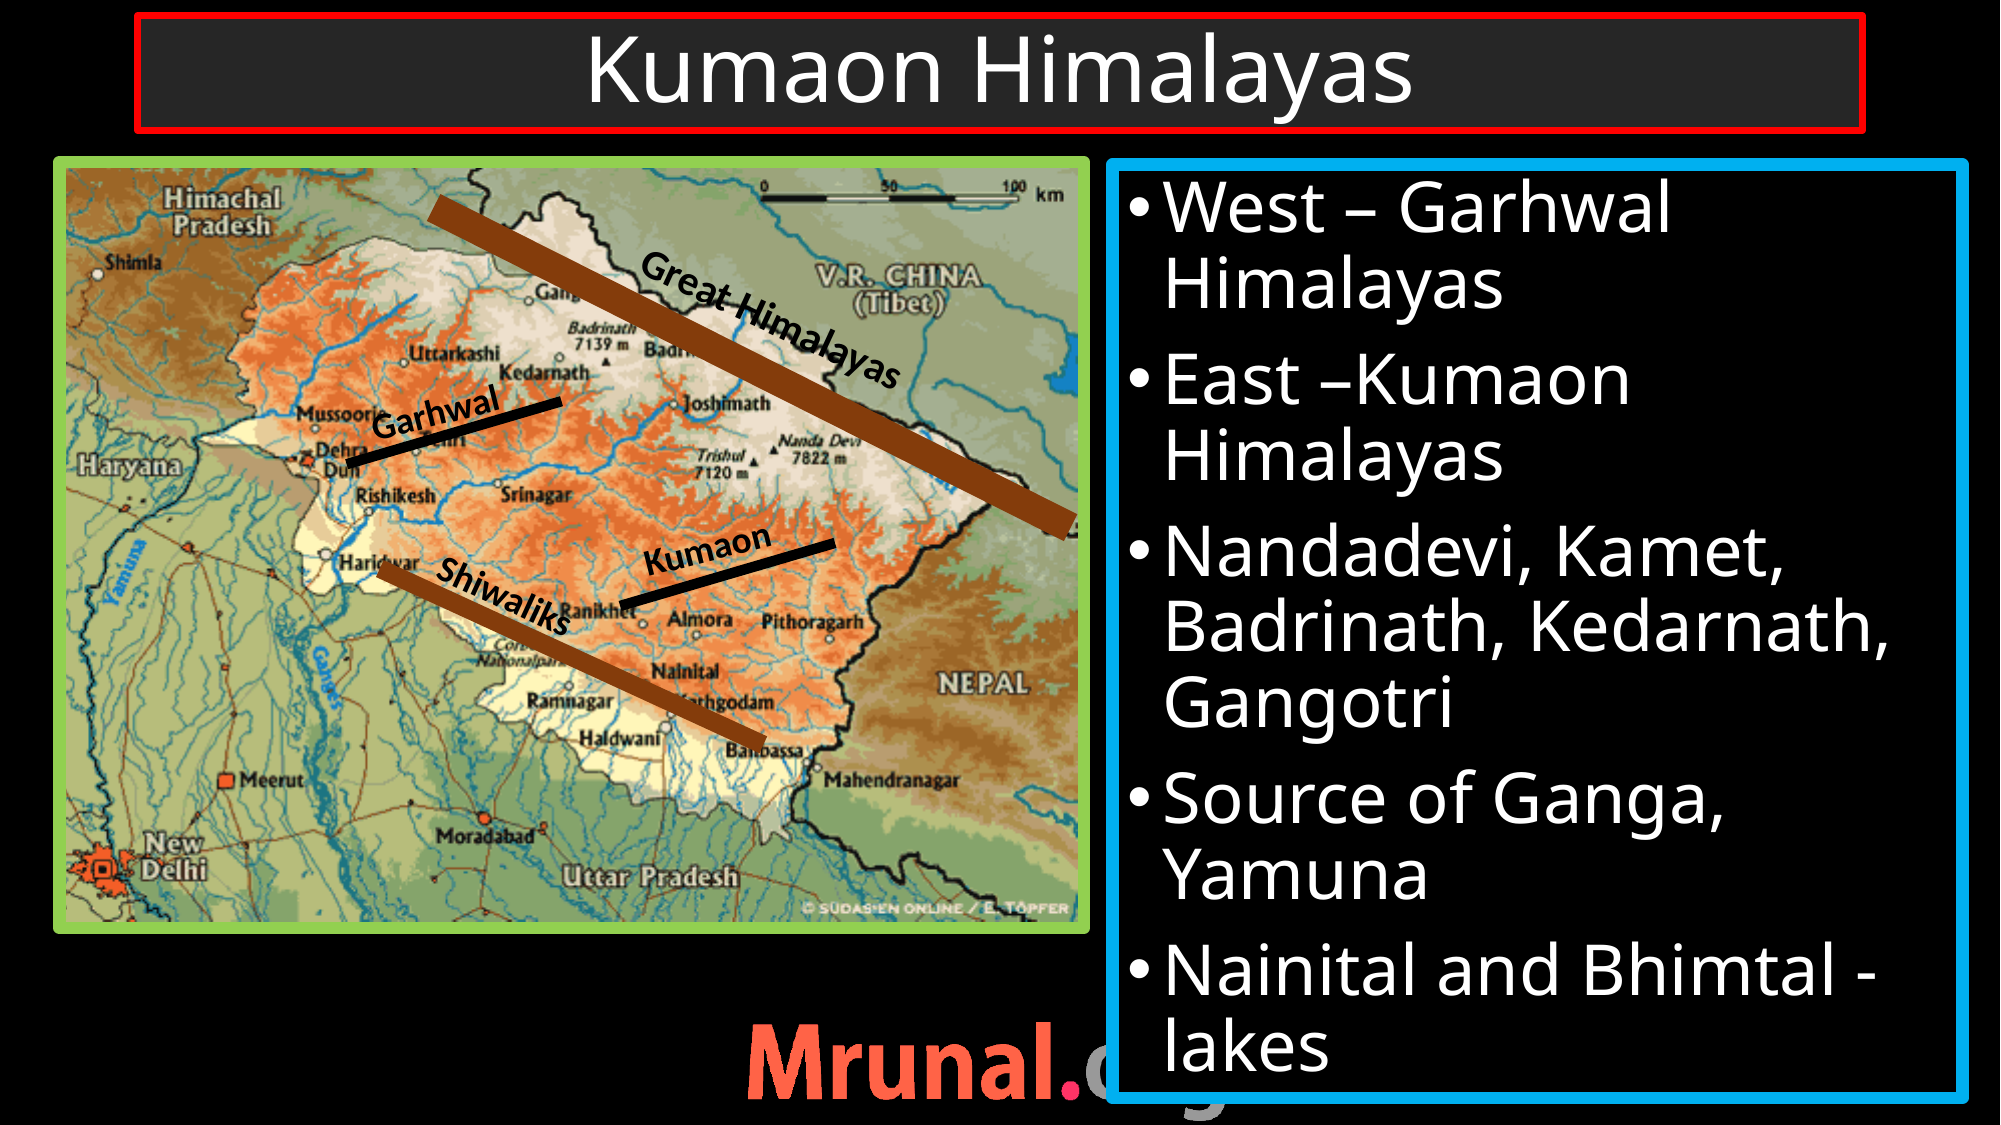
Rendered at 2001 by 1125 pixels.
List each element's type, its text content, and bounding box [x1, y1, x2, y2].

picture [65, 168, 1078, 922]
text_box [618, 537, 837, 611]
text_box Garhwal [349, 352, 560, 460]
text_box [426, 194, 1078, 542]
picture [741, 1005, 1230, 1125]
list West – Garhwal Himalayas East –Kumaon Himalayas Nandadevi, Kamet, Badrinath, Kedarnath, Gangotri Source of Ganga, Yamuna Nainital and Bhimtal -lakes [1112, 164, 1963, 1098]
text_box Shiwaliks [414, 530, 623, 670]
text_box Kumaon [622, 487, 833, 595]
title Kumaon Himalayas [137, 15, 1863, 131]
text_box [345, 435, 465, 470]
text_box [375, 560, 768, 754]
text_box [557, 396, 563, 408]
text_box Great Himalayas [617, 221, 955, 425]
